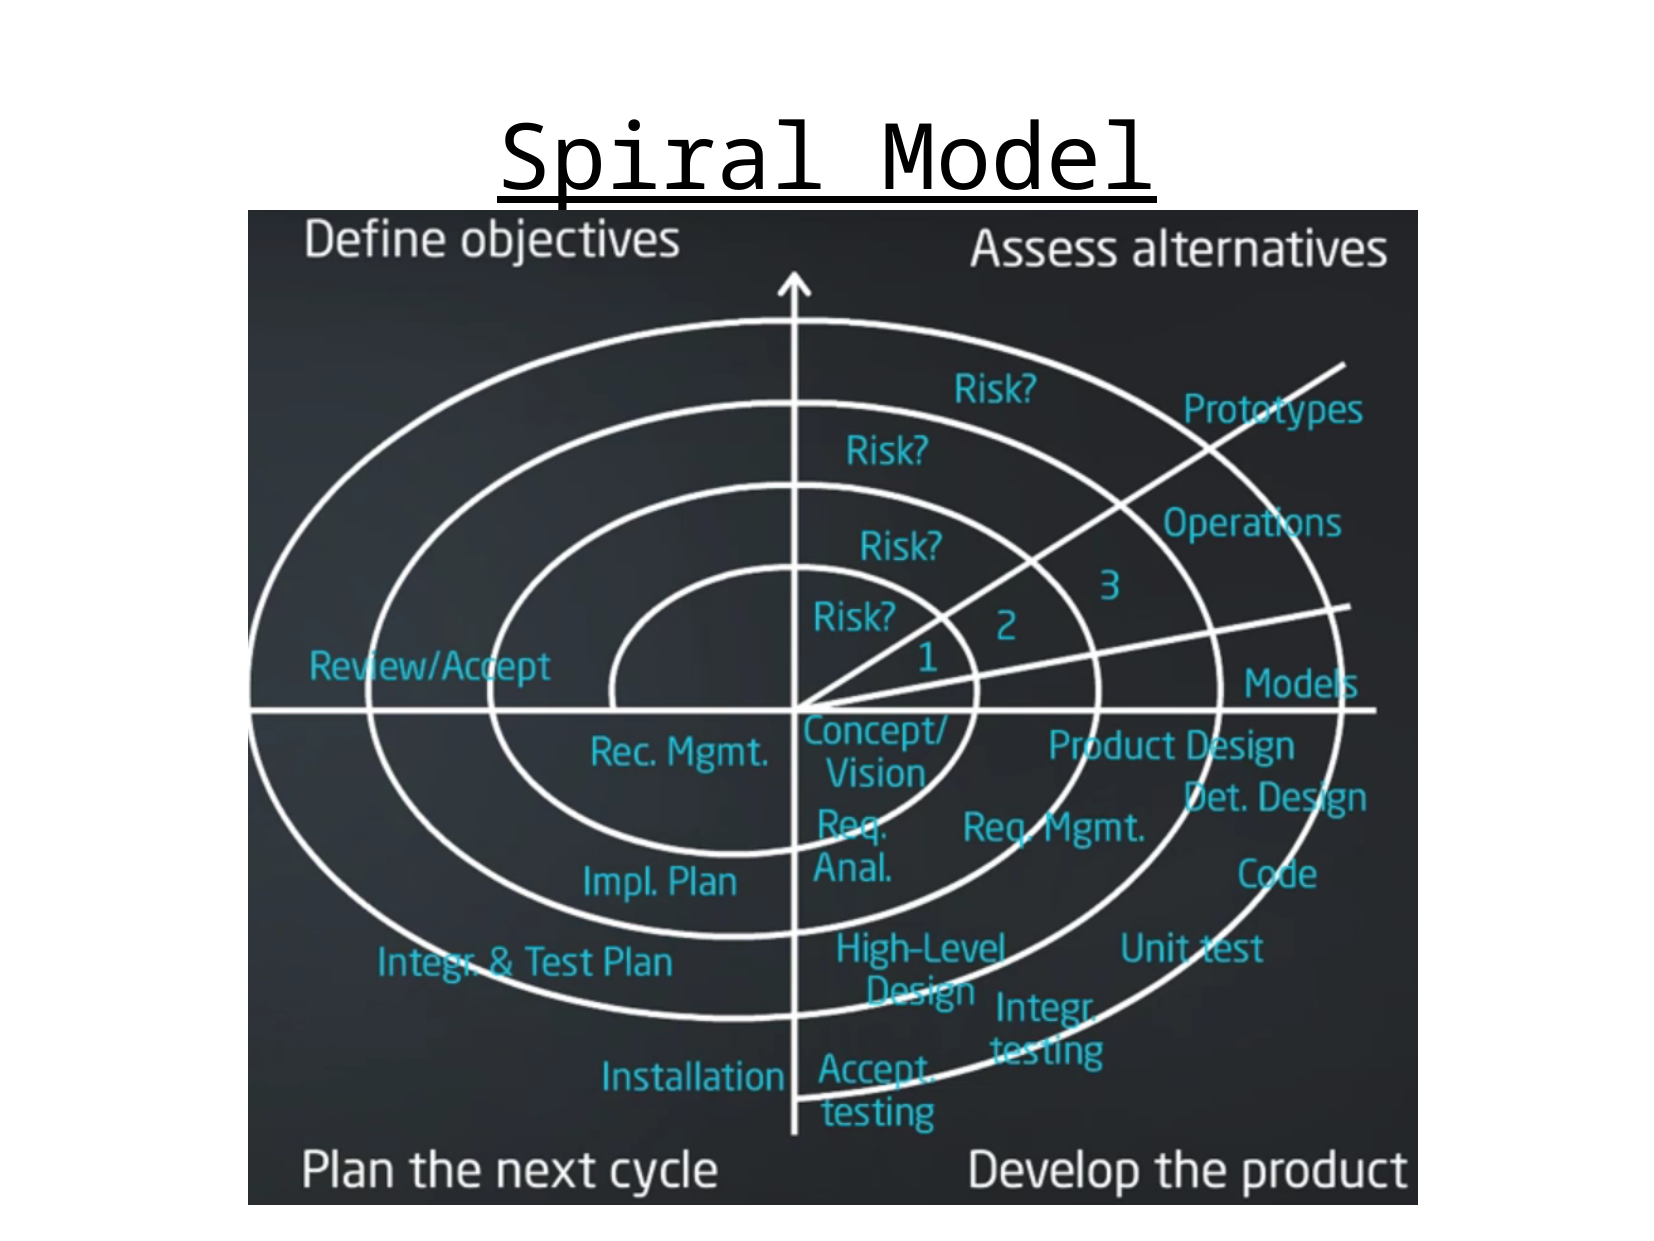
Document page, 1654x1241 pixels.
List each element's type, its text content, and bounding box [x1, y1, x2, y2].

title Spiral Model [82, 49, 1571, 257]
picture [248, 210, 1418, 1205]
